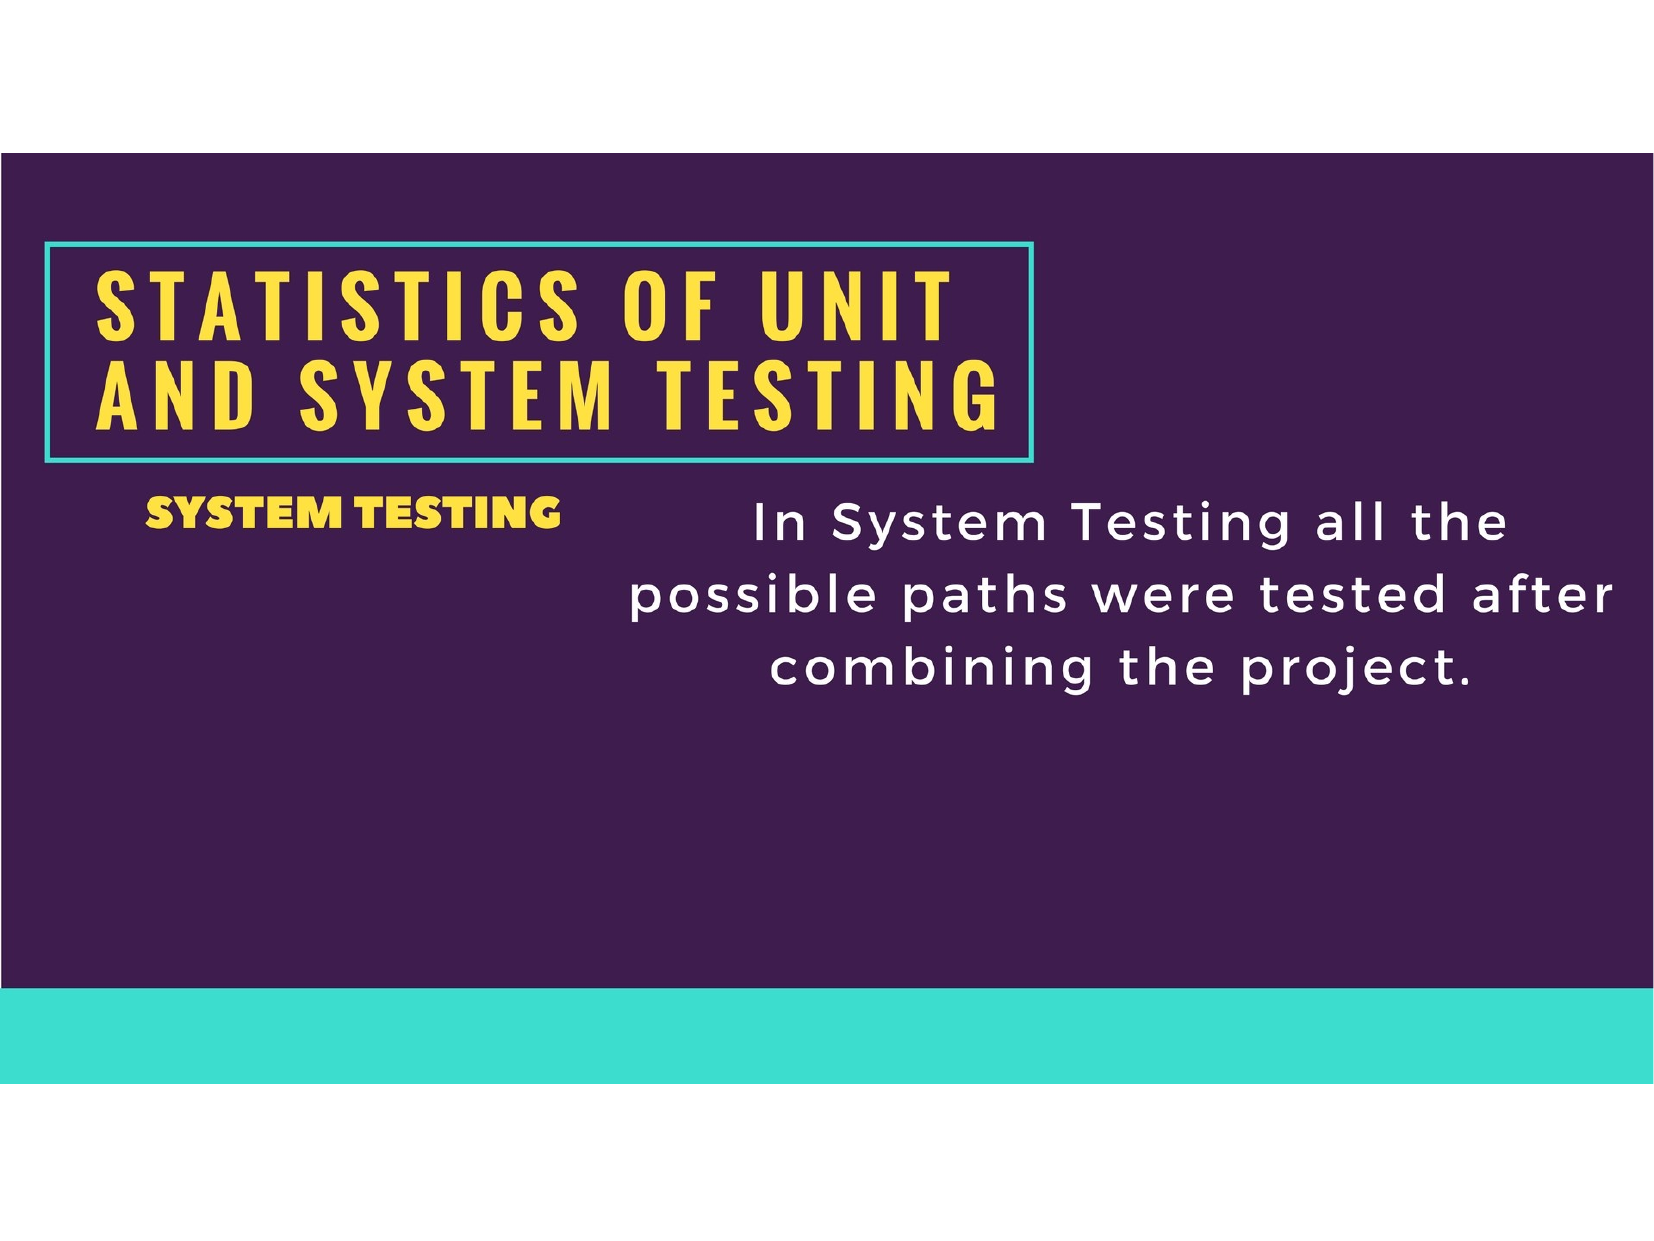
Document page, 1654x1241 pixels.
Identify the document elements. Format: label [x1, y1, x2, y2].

picture [0, 153, 1654, 1084]
